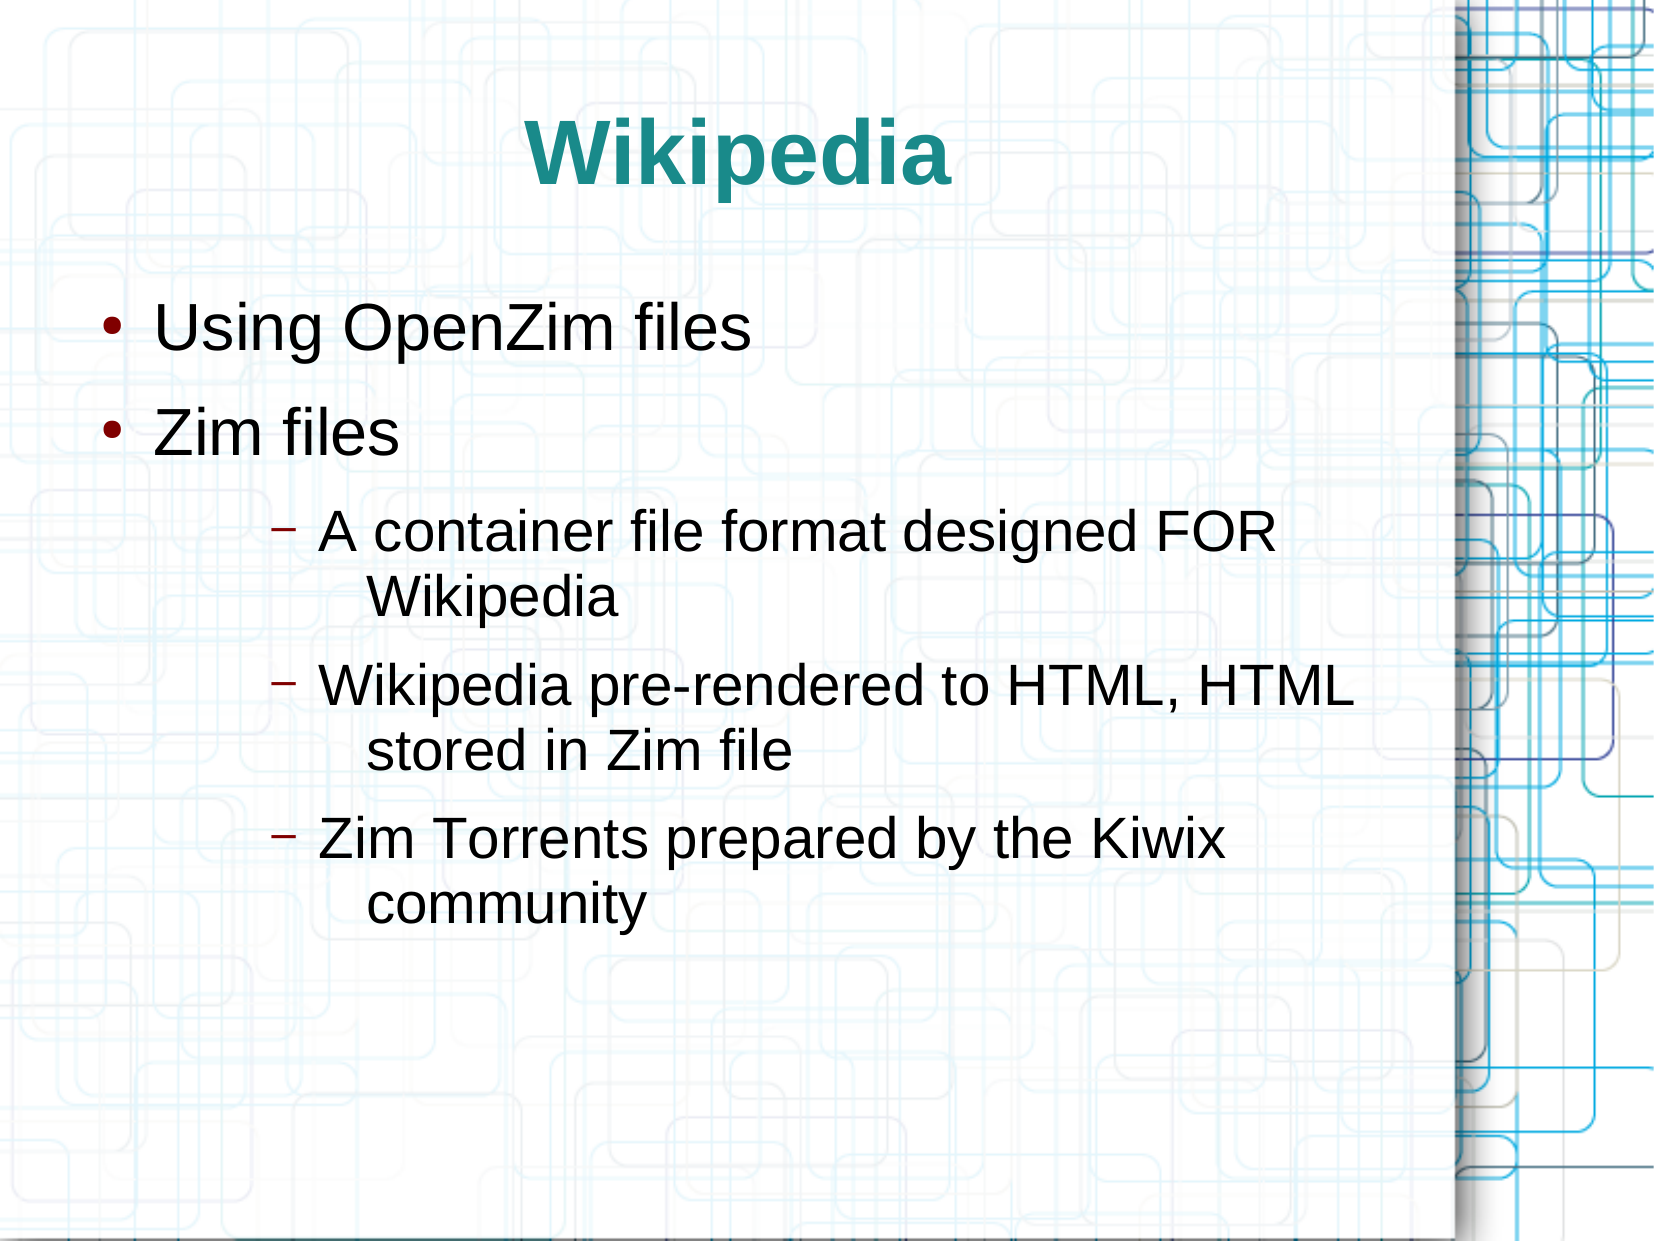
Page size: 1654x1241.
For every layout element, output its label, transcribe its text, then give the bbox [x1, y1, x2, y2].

picture [0, 0, 1654, 1241]
title Wikipedia [59, 49, 1418, 257]
list Using OpenZim files Zim files A container file format designed FOR Wikipedia Wikipedia pre-rendered to HTML, HTML stored in Zim file Zim Torrents prepared by the Kiwix community [82, 290, 1418, 1035]
